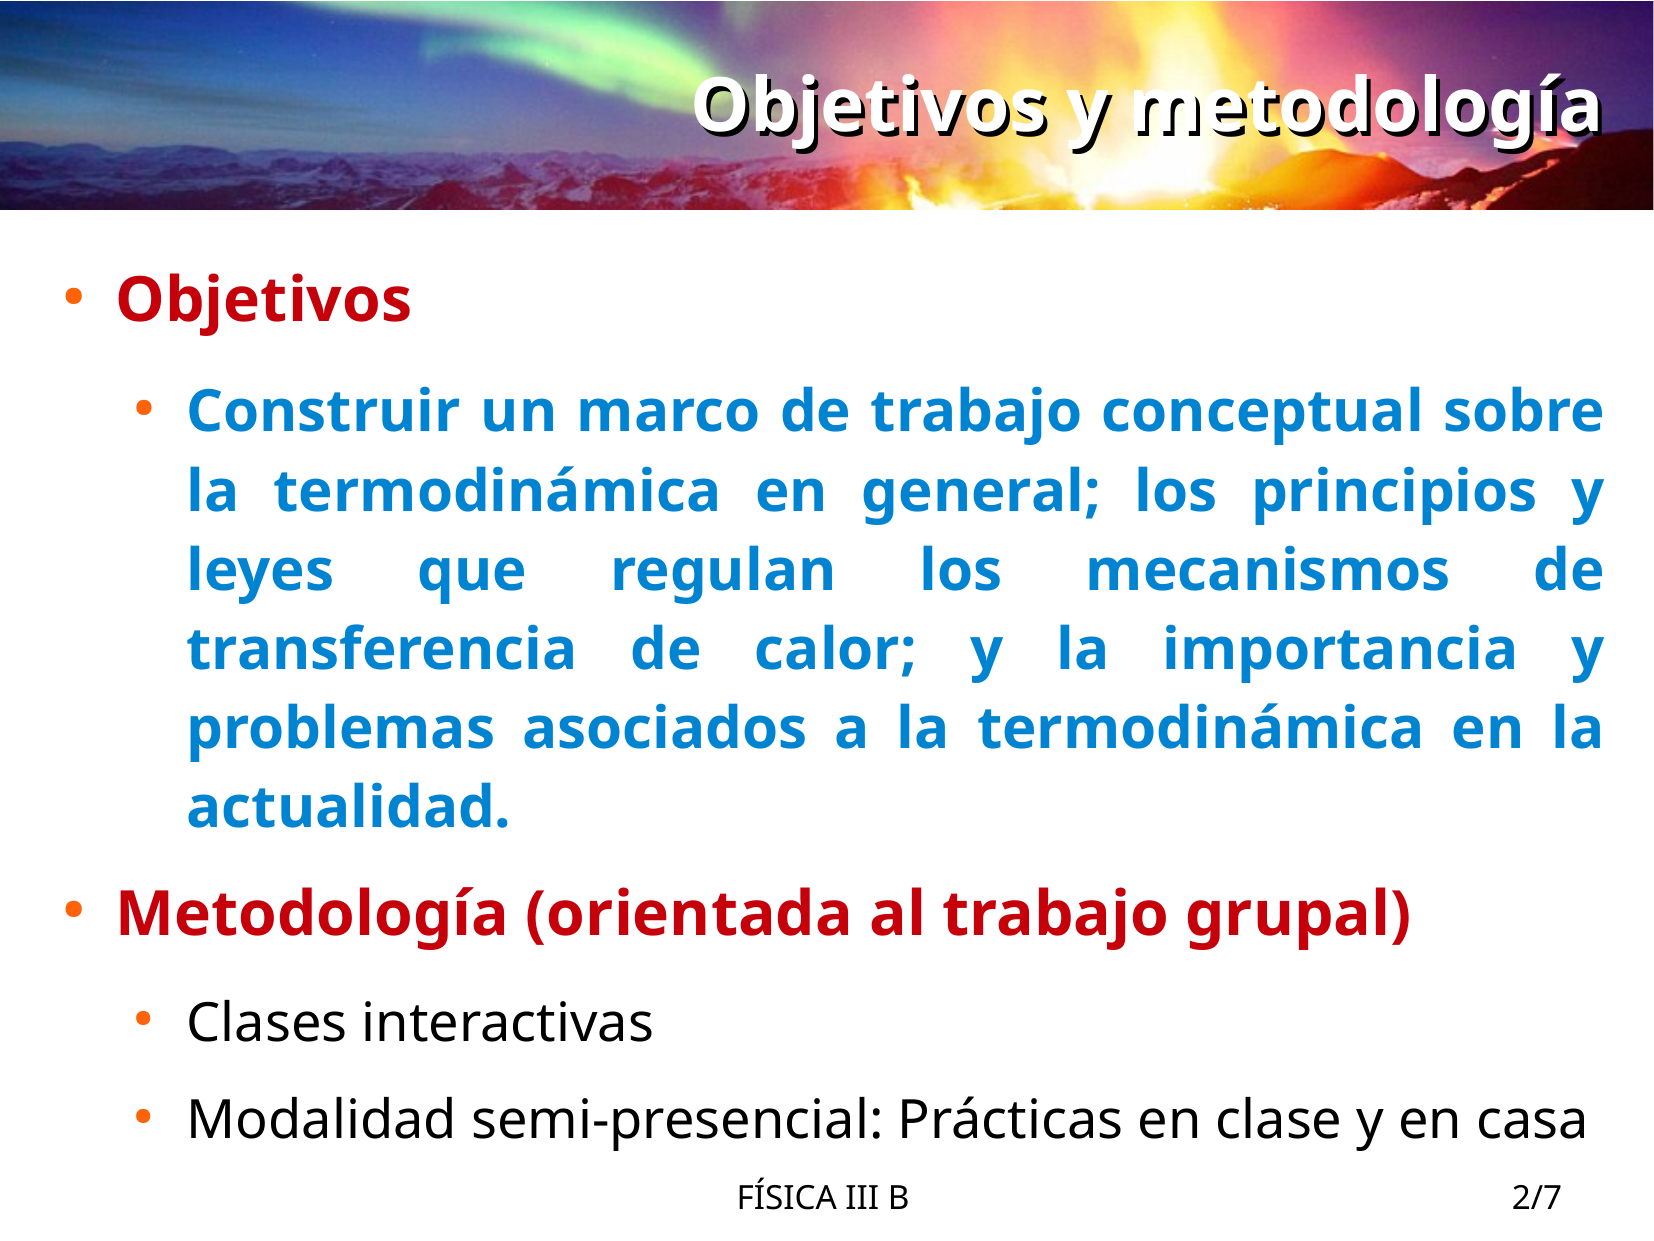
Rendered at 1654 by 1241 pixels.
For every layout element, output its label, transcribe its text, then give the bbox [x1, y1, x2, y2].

list Objetivos Construir un marco de trabajo conceptual sobre la termodinámica en general; los principios y leyes que regulan los mecanismos de transferencia de calor; y la importancia y problemas asociados a la termodinámica en la actualidad. Metodología (orientada al trabajo grupal) Clases interactivas Modalidad semi-presencial: Prácticas en clase y en casa [45, 255, 1606, 1156]
picture [0, 1, 1654, 210]
title Objetivos y metodología [45, 15, 1606, 191]
